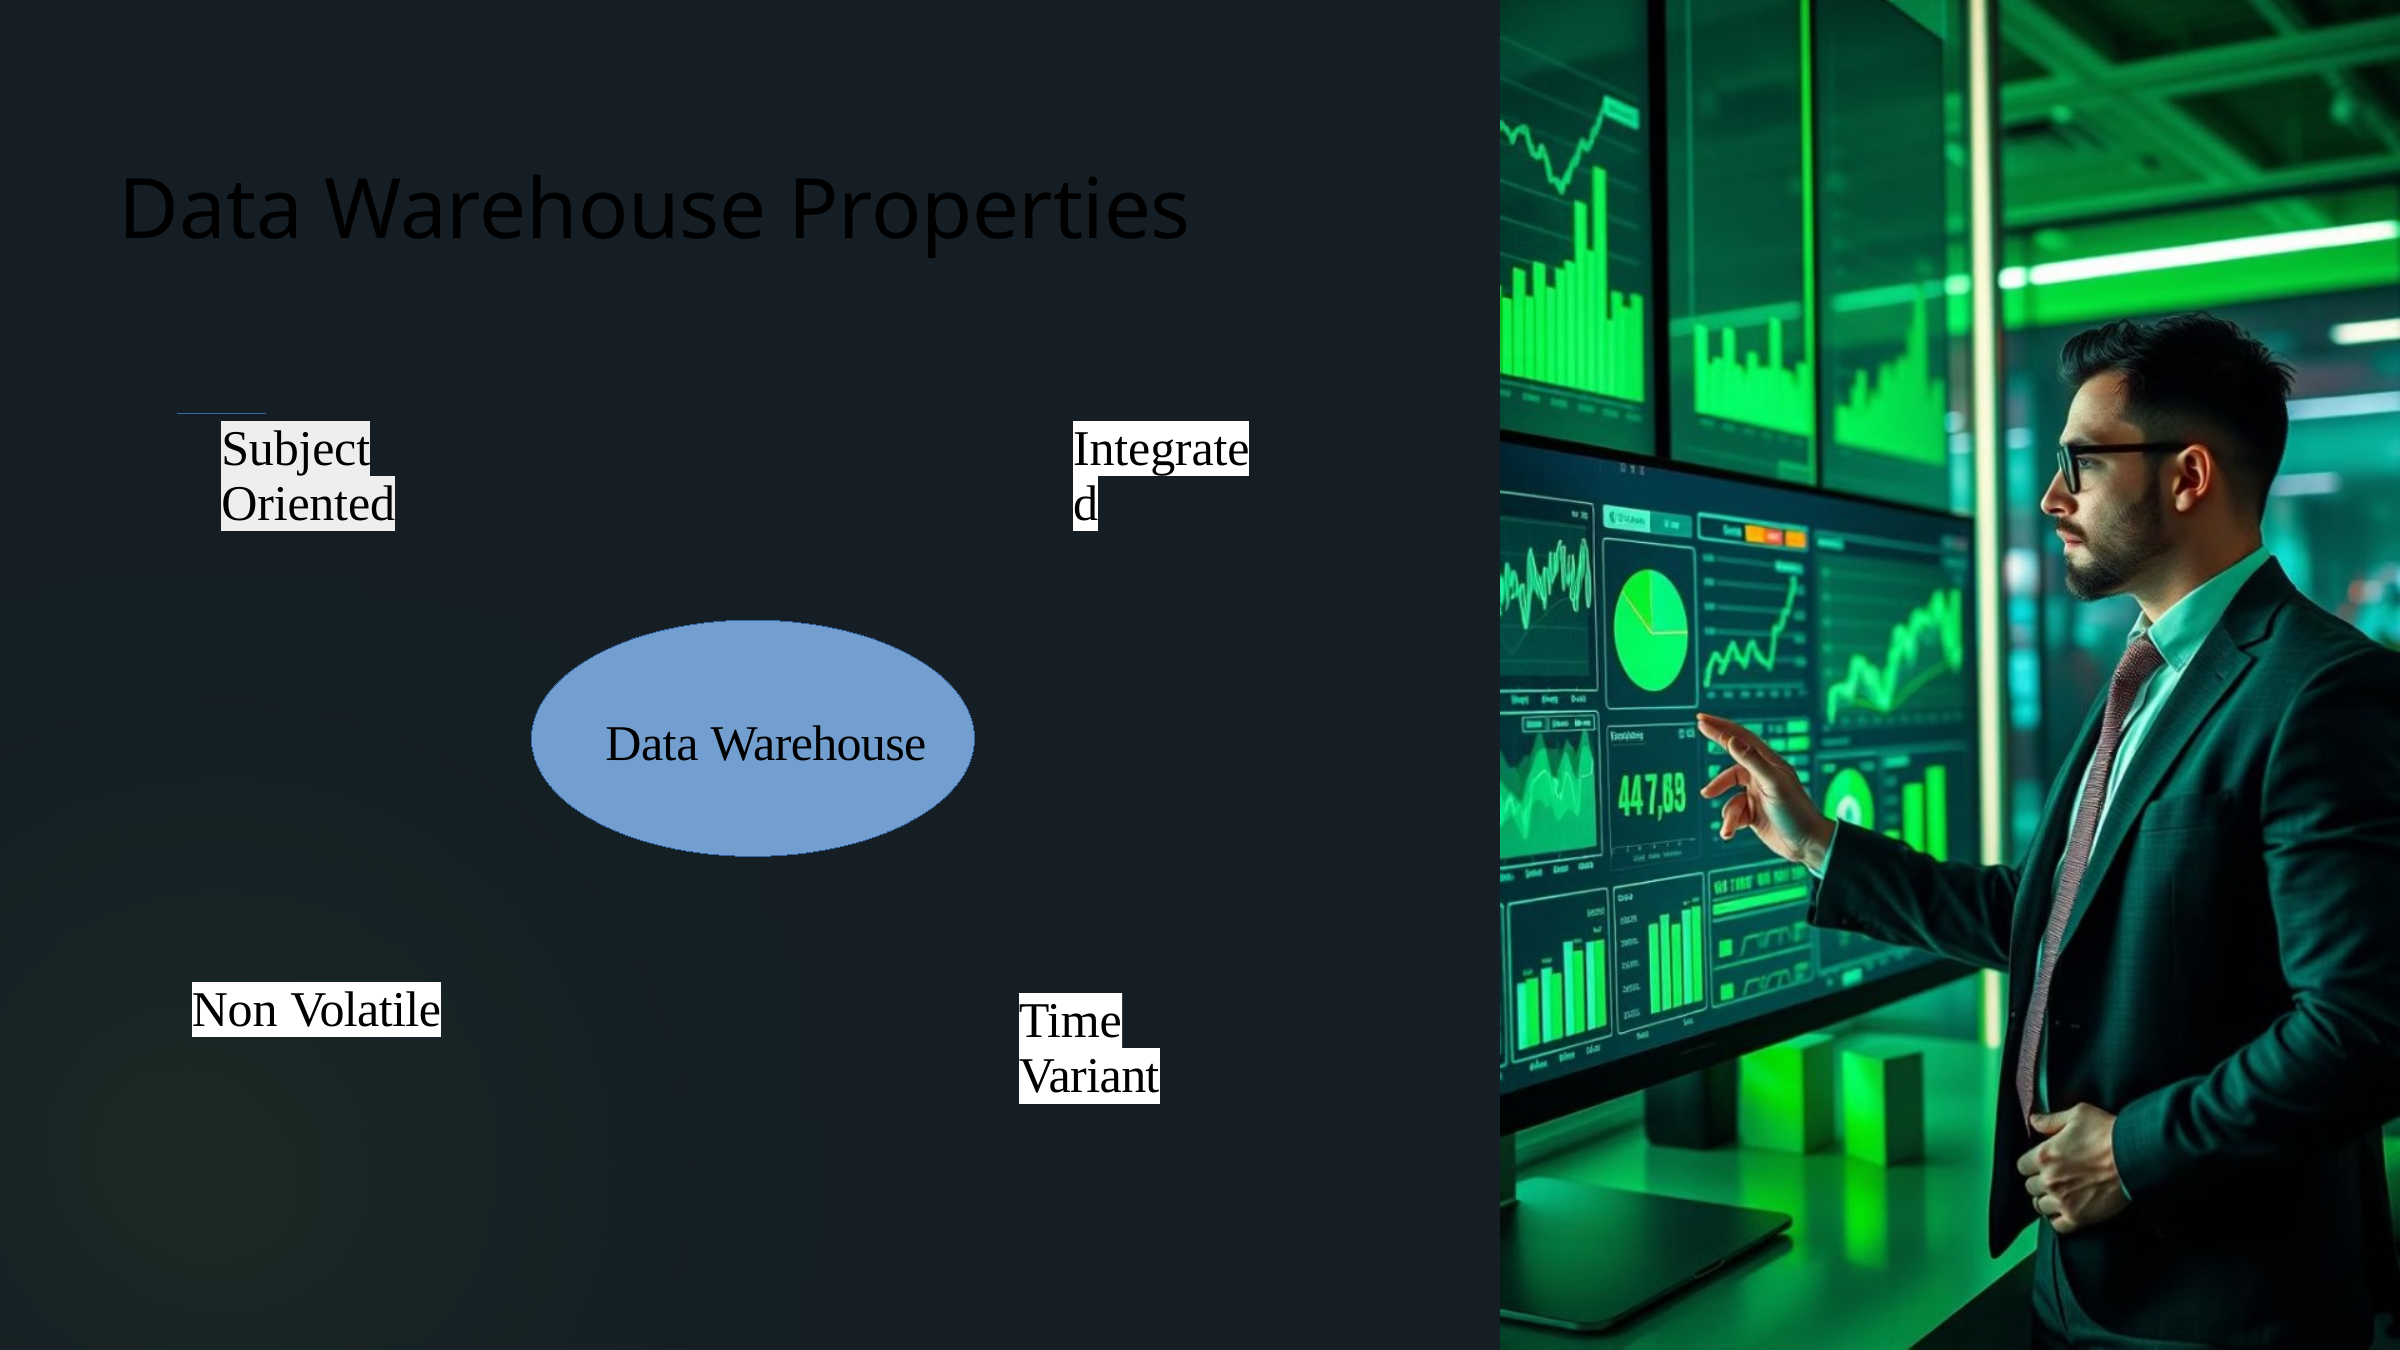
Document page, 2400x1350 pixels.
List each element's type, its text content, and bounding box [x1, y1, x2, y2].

picture [1763, 505, 1779, 510]
picture [1500, 0, 2400, 1350]
text_box [531, 620, 975, 857]
text_box Time Variant [1003, 985, 1290, 1211]
text_box Data Warehouse [590, 708, 945, 783]
text_box Integrated [1058, 413, 1289, 721]
text_box Non Volatile [177, 974, 1313, 1045]
text_box Data Warehouse Properties [116, 154, 1384, 363]
text_box Subject Oriented [206, 413, 562, 562]
